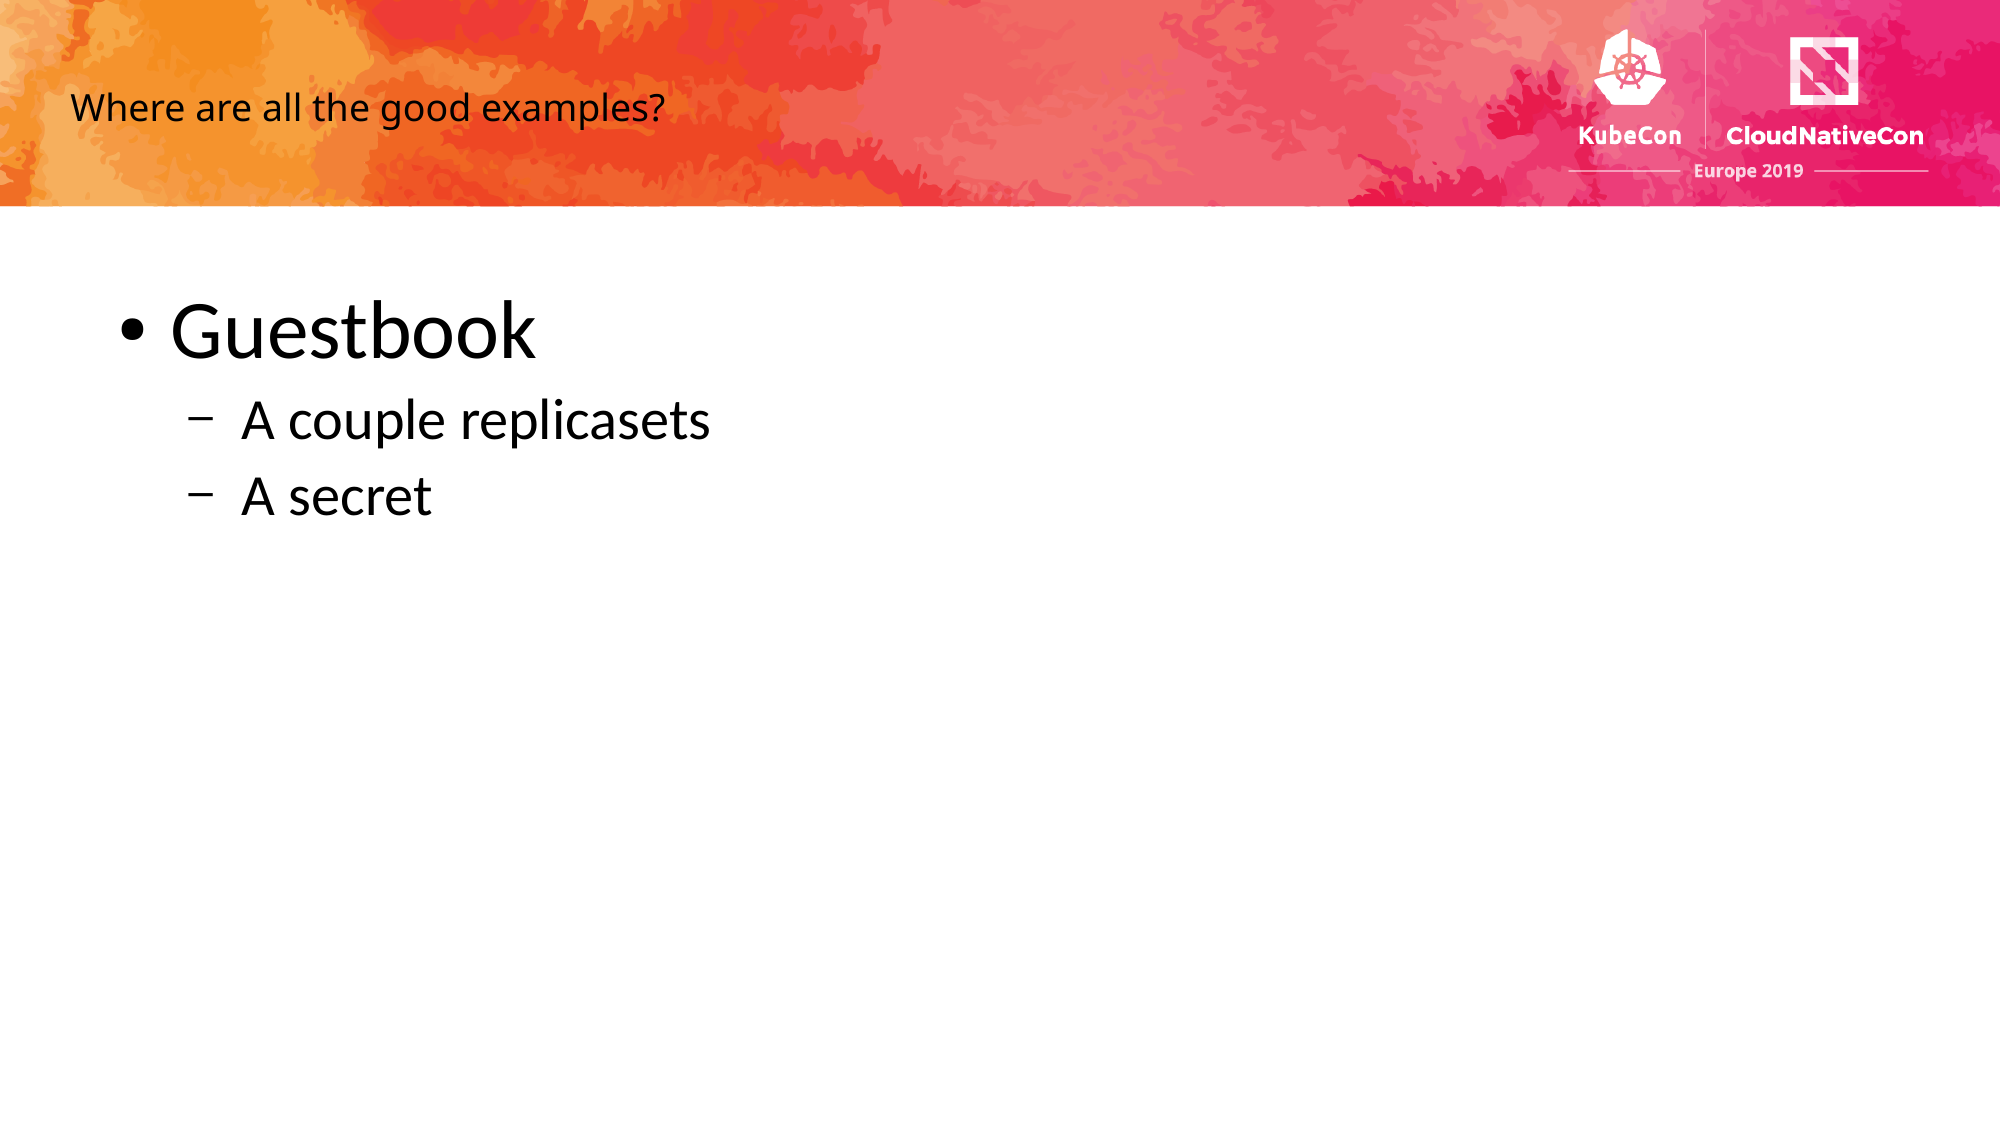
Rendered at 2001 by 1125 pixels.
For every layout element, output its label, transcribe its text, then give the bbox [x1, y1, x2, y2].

list Guestbook A couple replicasets A secret [99, 298, 1900, 952]
title Where are all the good examples? [70, 0, 1796, 217]
picture [0, 0, 2000, 1125]
